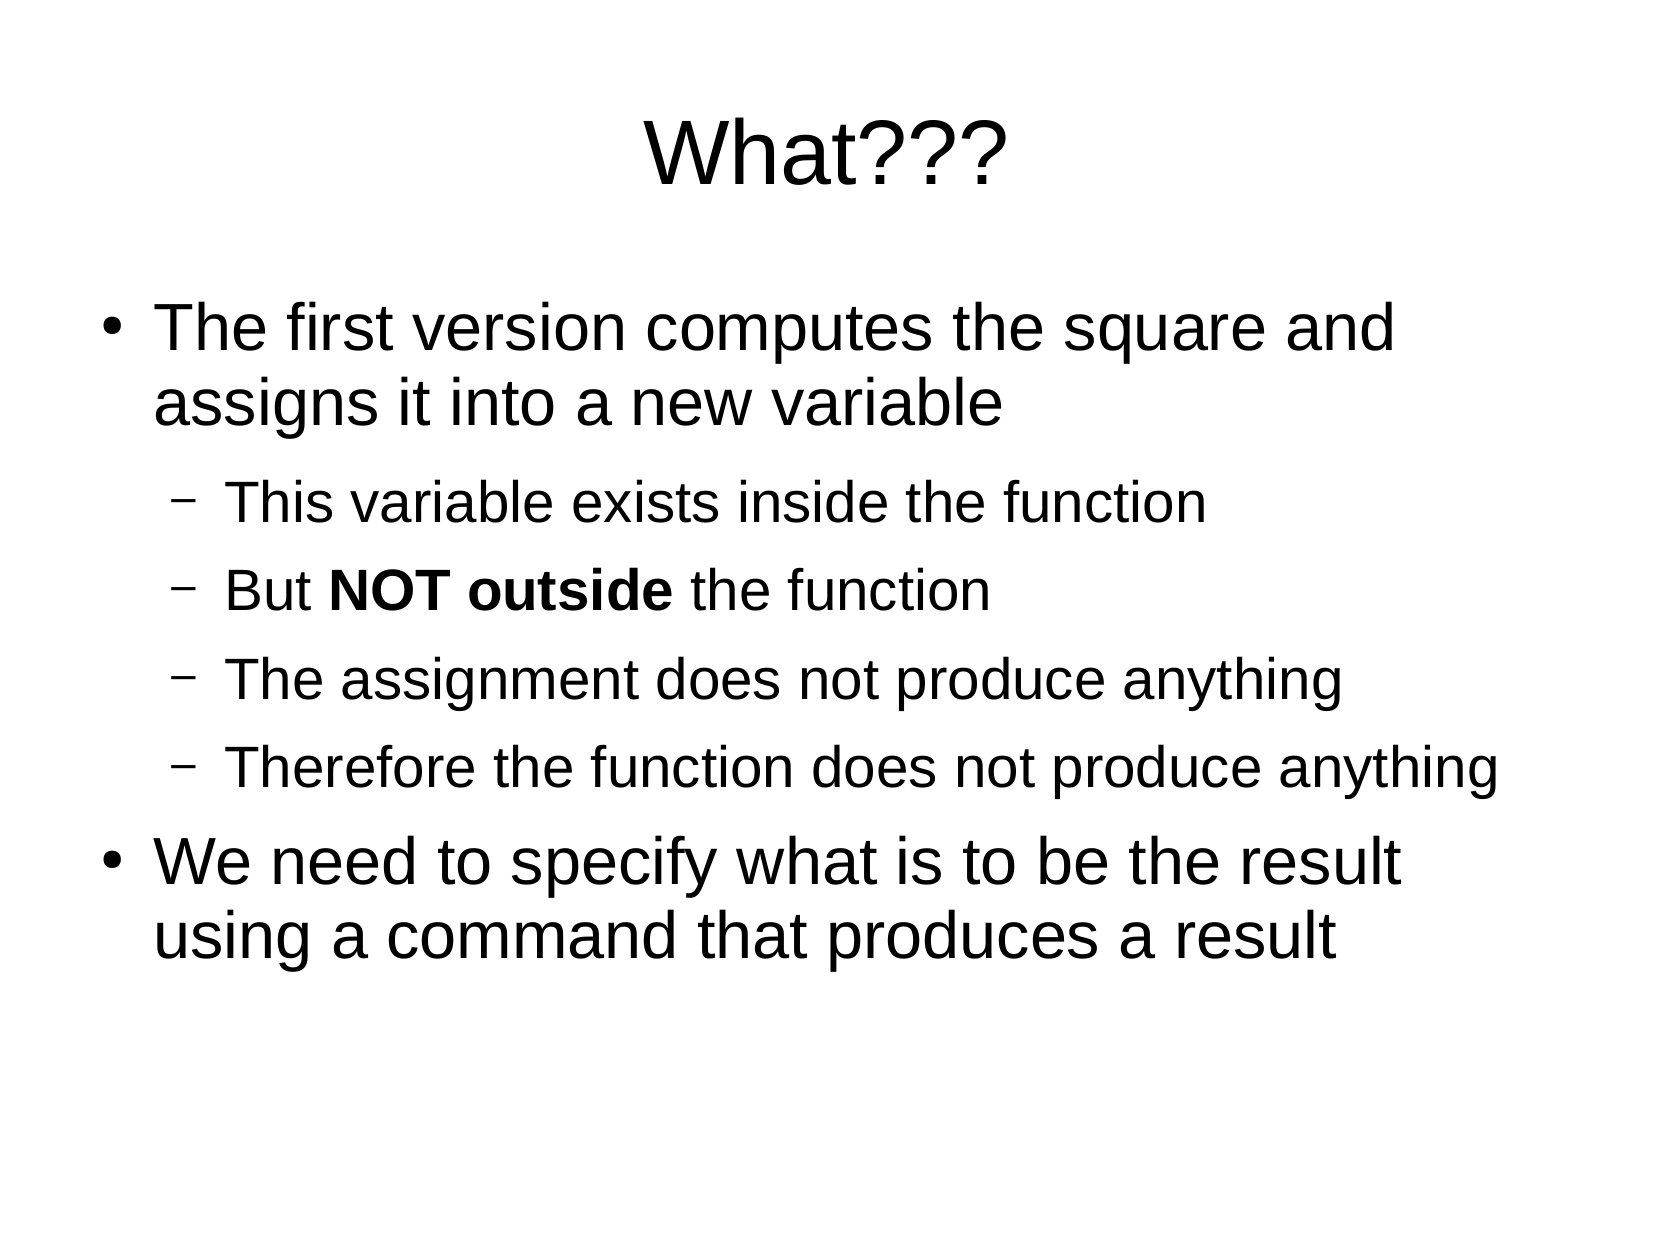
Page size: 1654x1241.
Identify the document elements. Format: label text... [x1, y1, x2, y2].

list The first version computes the square and assigns it into a new variable This variable exists inside the function But NOT outside the function The assignment does not produce anything Therefore the function does not produce anything We need to specify what is to be the result using a command that produces a result [82, 290, 1571, 1010]
title What??? [82, 49, 1571, 257]
